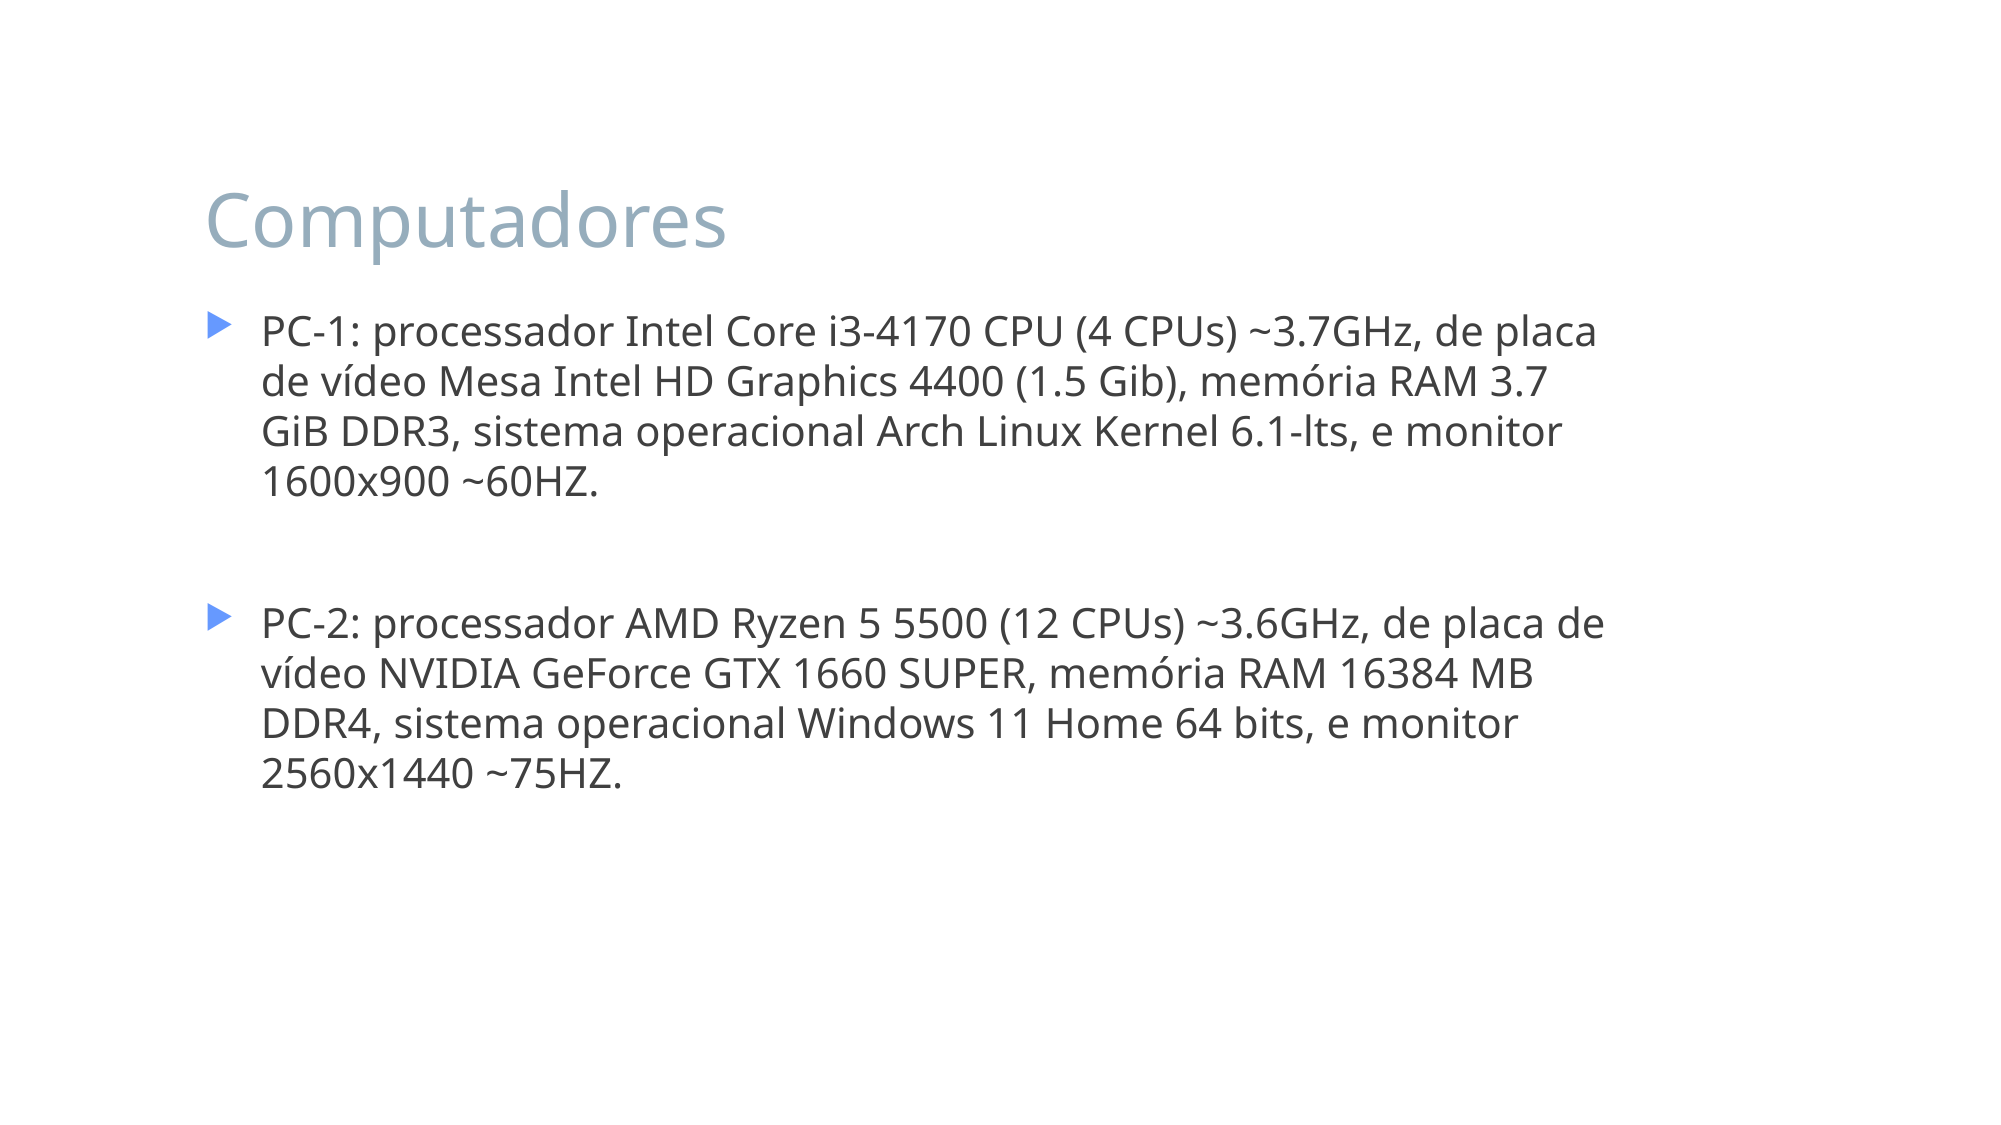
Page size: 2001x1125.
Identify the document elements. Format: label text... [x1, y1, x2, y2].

title Computadores [189, 159, 1627, 276]
list PC-1: processador Intel Core i3-4170 CPU (4 CPUs) ~3.7GHz, de placa de vídeo Mesa Intel HD Graphics 4400 (1.5 Gib), memória RAM 3.7 GiB DDR3, sistema operacional Arch Linux Kernel 6.1-lts, e monitor 1600x900 ~60HZ. PC-2: processador AMD Ryzen 5 5500 (12 CPUs) ~3.6GHz, de placa de vídeo NVIDIA GeForce GTX 1660 SUPER, memória RAM 16384 MB DDR4, sistema operacional Windows 11 Home 64 bits, e monitor 2560x1440 ~75HZ. [189, 297, 1638, 858]
